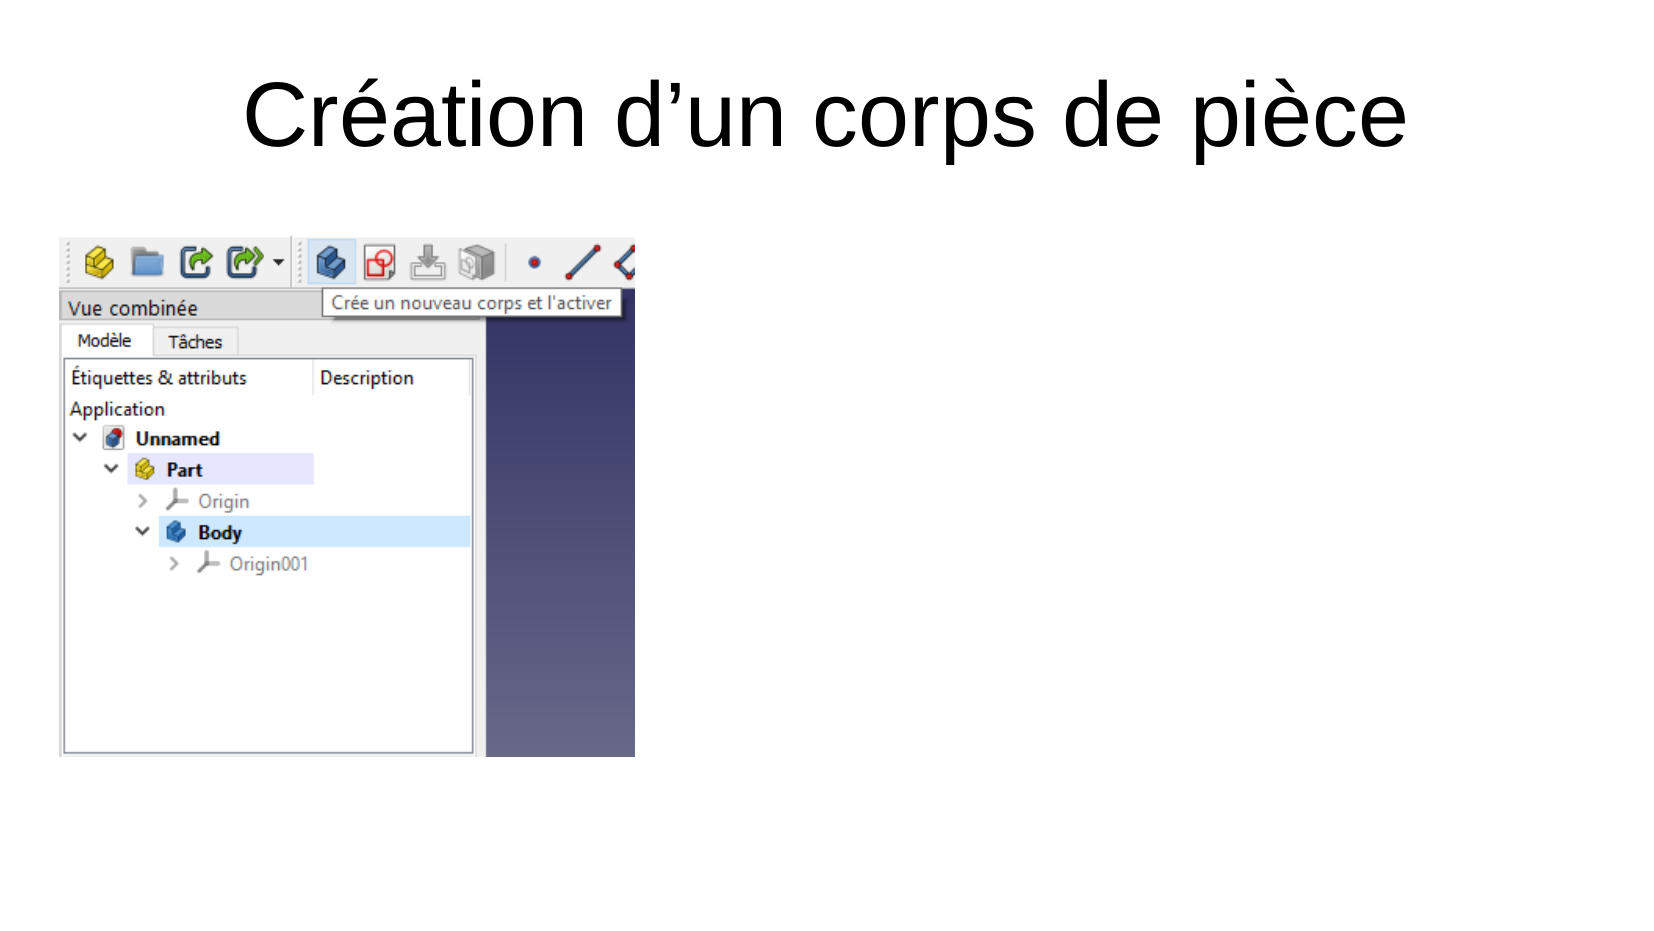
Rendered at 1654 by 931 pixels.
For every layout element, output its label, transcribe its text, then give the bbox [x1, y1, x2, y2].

picture [59, 236, 635, 757]
title Création d’un corps de pièce [82, 37, 1571, 193]
